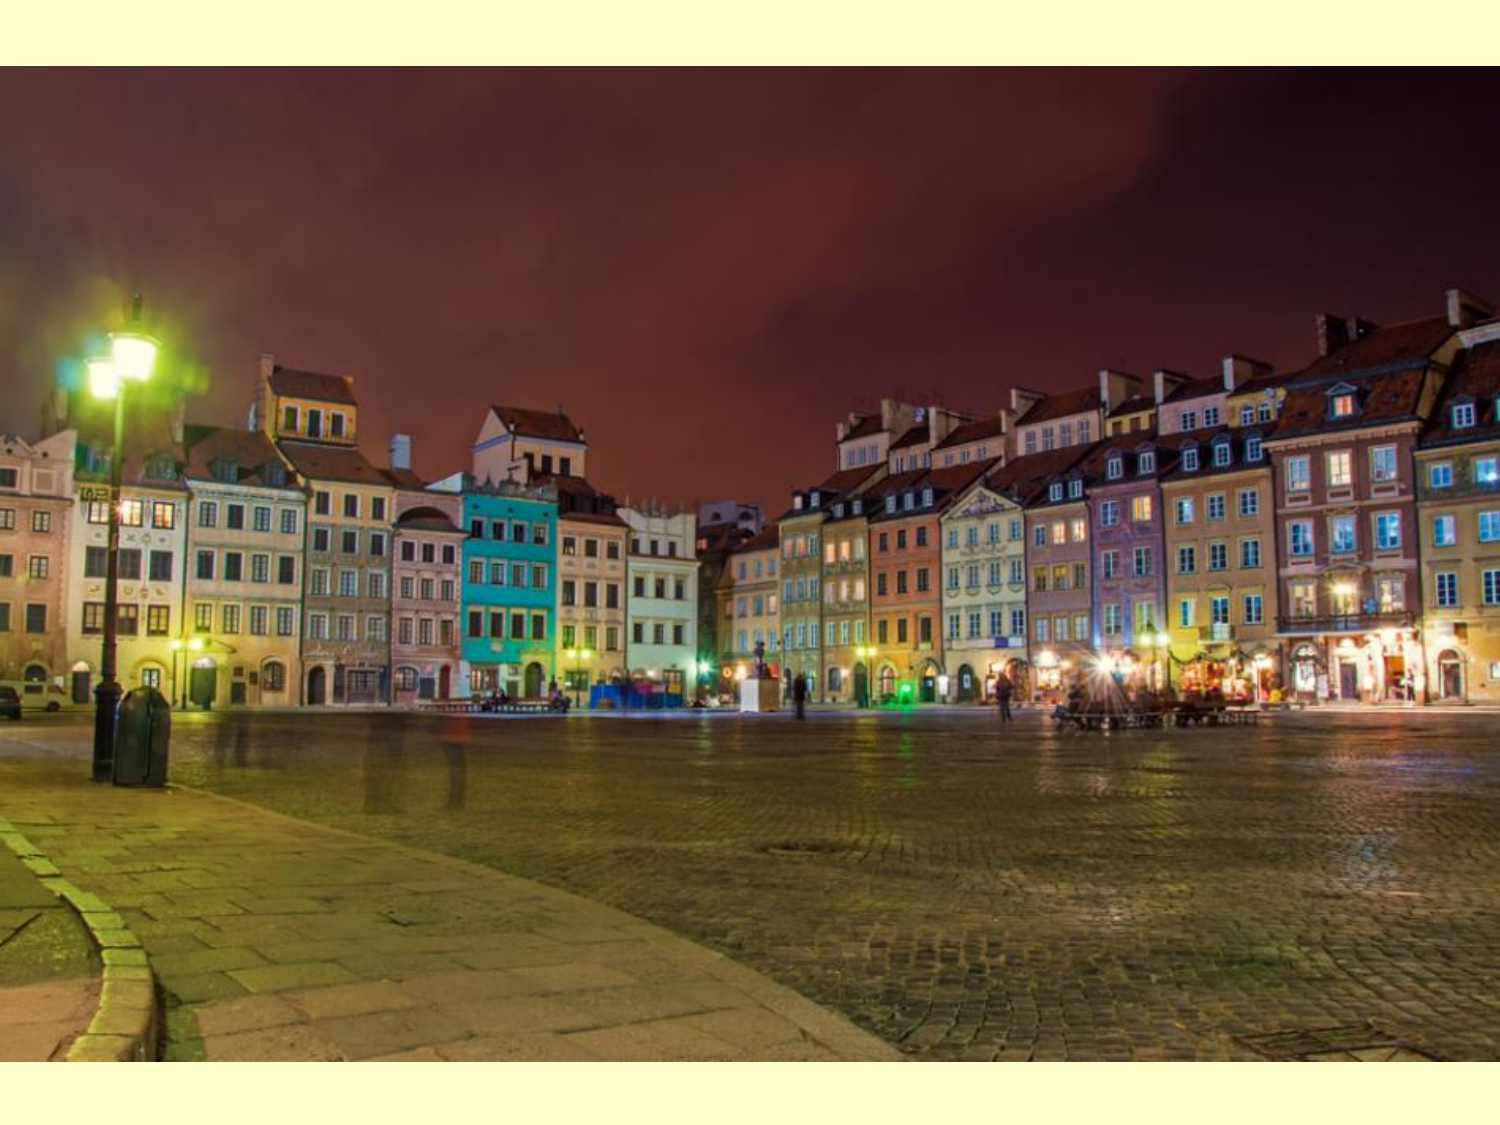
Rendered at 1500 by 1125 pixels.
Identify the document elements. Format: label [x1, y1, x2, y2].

picture [0, 66, 1500, 1062]
